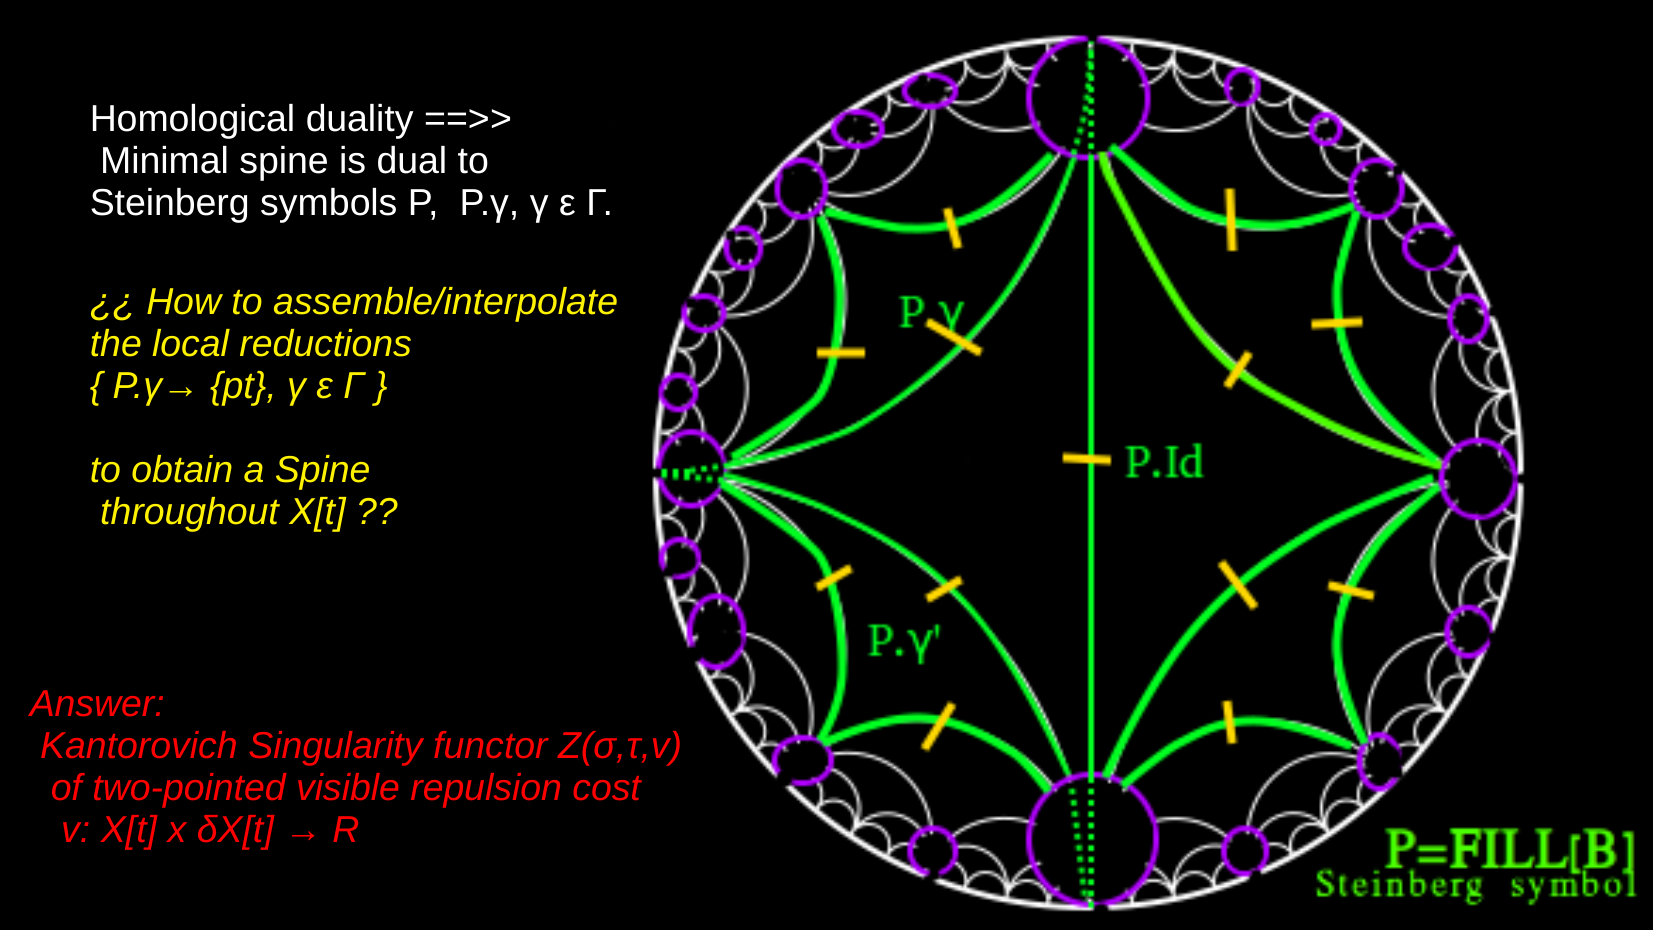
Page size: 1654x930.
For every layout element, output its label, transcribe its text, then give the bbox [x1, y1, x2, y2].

text_box Homological duality ==>> Minimal spine is dual to Steinberg symbols P, P.γ, γ ε Γ. [75, 90, 661, 273]
text_box Answer: Kantorovich Singularity functor Z(σ,τ,v) of two-pointed visible repulsion cost v: X[t] x δX[t] → R [15, 675, 901, 858]
text_box ¿¿ How to assemble/interpolate the local reductions { P.γ→ {pt}, γ ε Γ } to obtain a Spine throughout X[t] ?? [75, 272, 676, 556]
picture [555, 14, 1646, 930]
